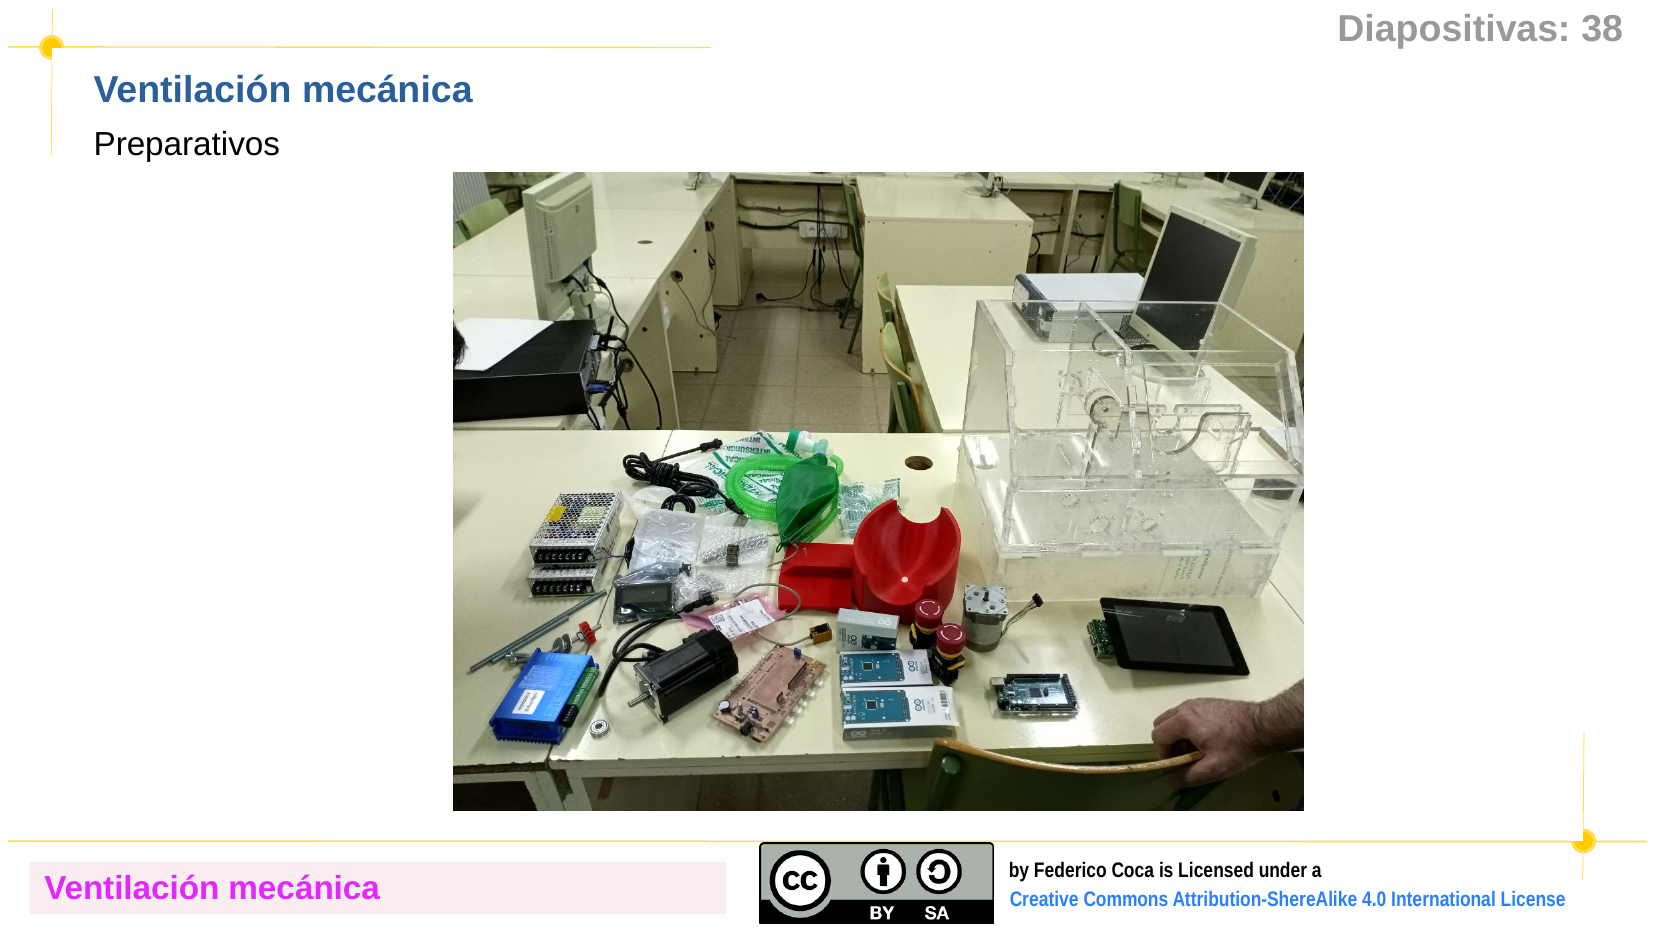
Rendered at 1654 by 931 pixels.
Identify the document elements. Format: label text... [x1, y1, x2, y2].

text_box Preparativos [78, 118, 1630, 178]
picture [453, 172, 1304, 811]
text_box Ventilación mecánica [78, 61, 886, 118]
text_box Ventilación mecánica [29, 862, 727, 915]
text_box Diapositivas: 38 [1322, 0, 1644, 57]
